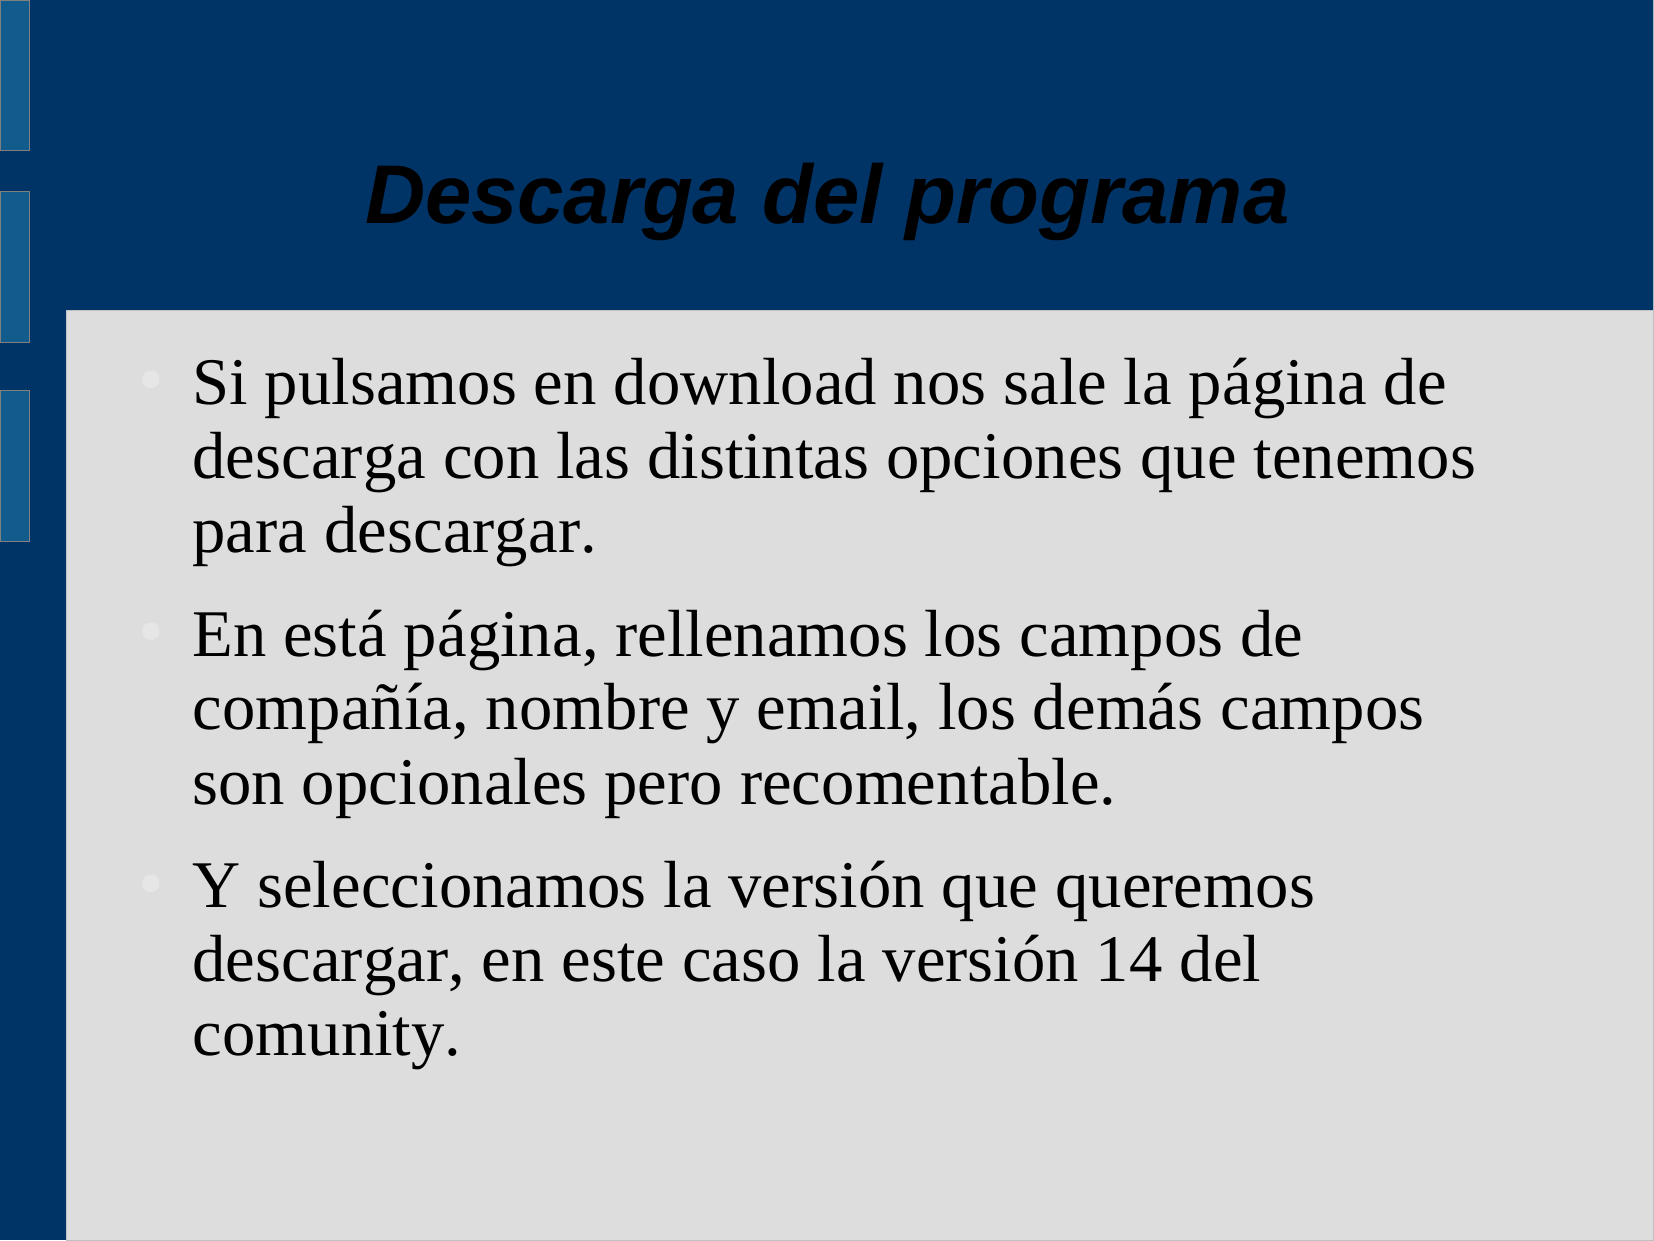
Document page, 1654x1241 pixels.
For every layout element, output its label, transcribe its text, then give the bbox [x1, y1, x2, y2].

title Descarga del programa [121, 91, 1534, 299]
list Si pulsamos en download nos sale la página de descarga con las distintas opciones que tenemos para descargar. En está página, rellenamos los campos de compañía, nombre y email, los demás campos son opcionales pero recomentable. Y seleccionamos la versión que queremos descargar, en este caso la versión 14 del comunity. [121, 344, 1534, 1127]
